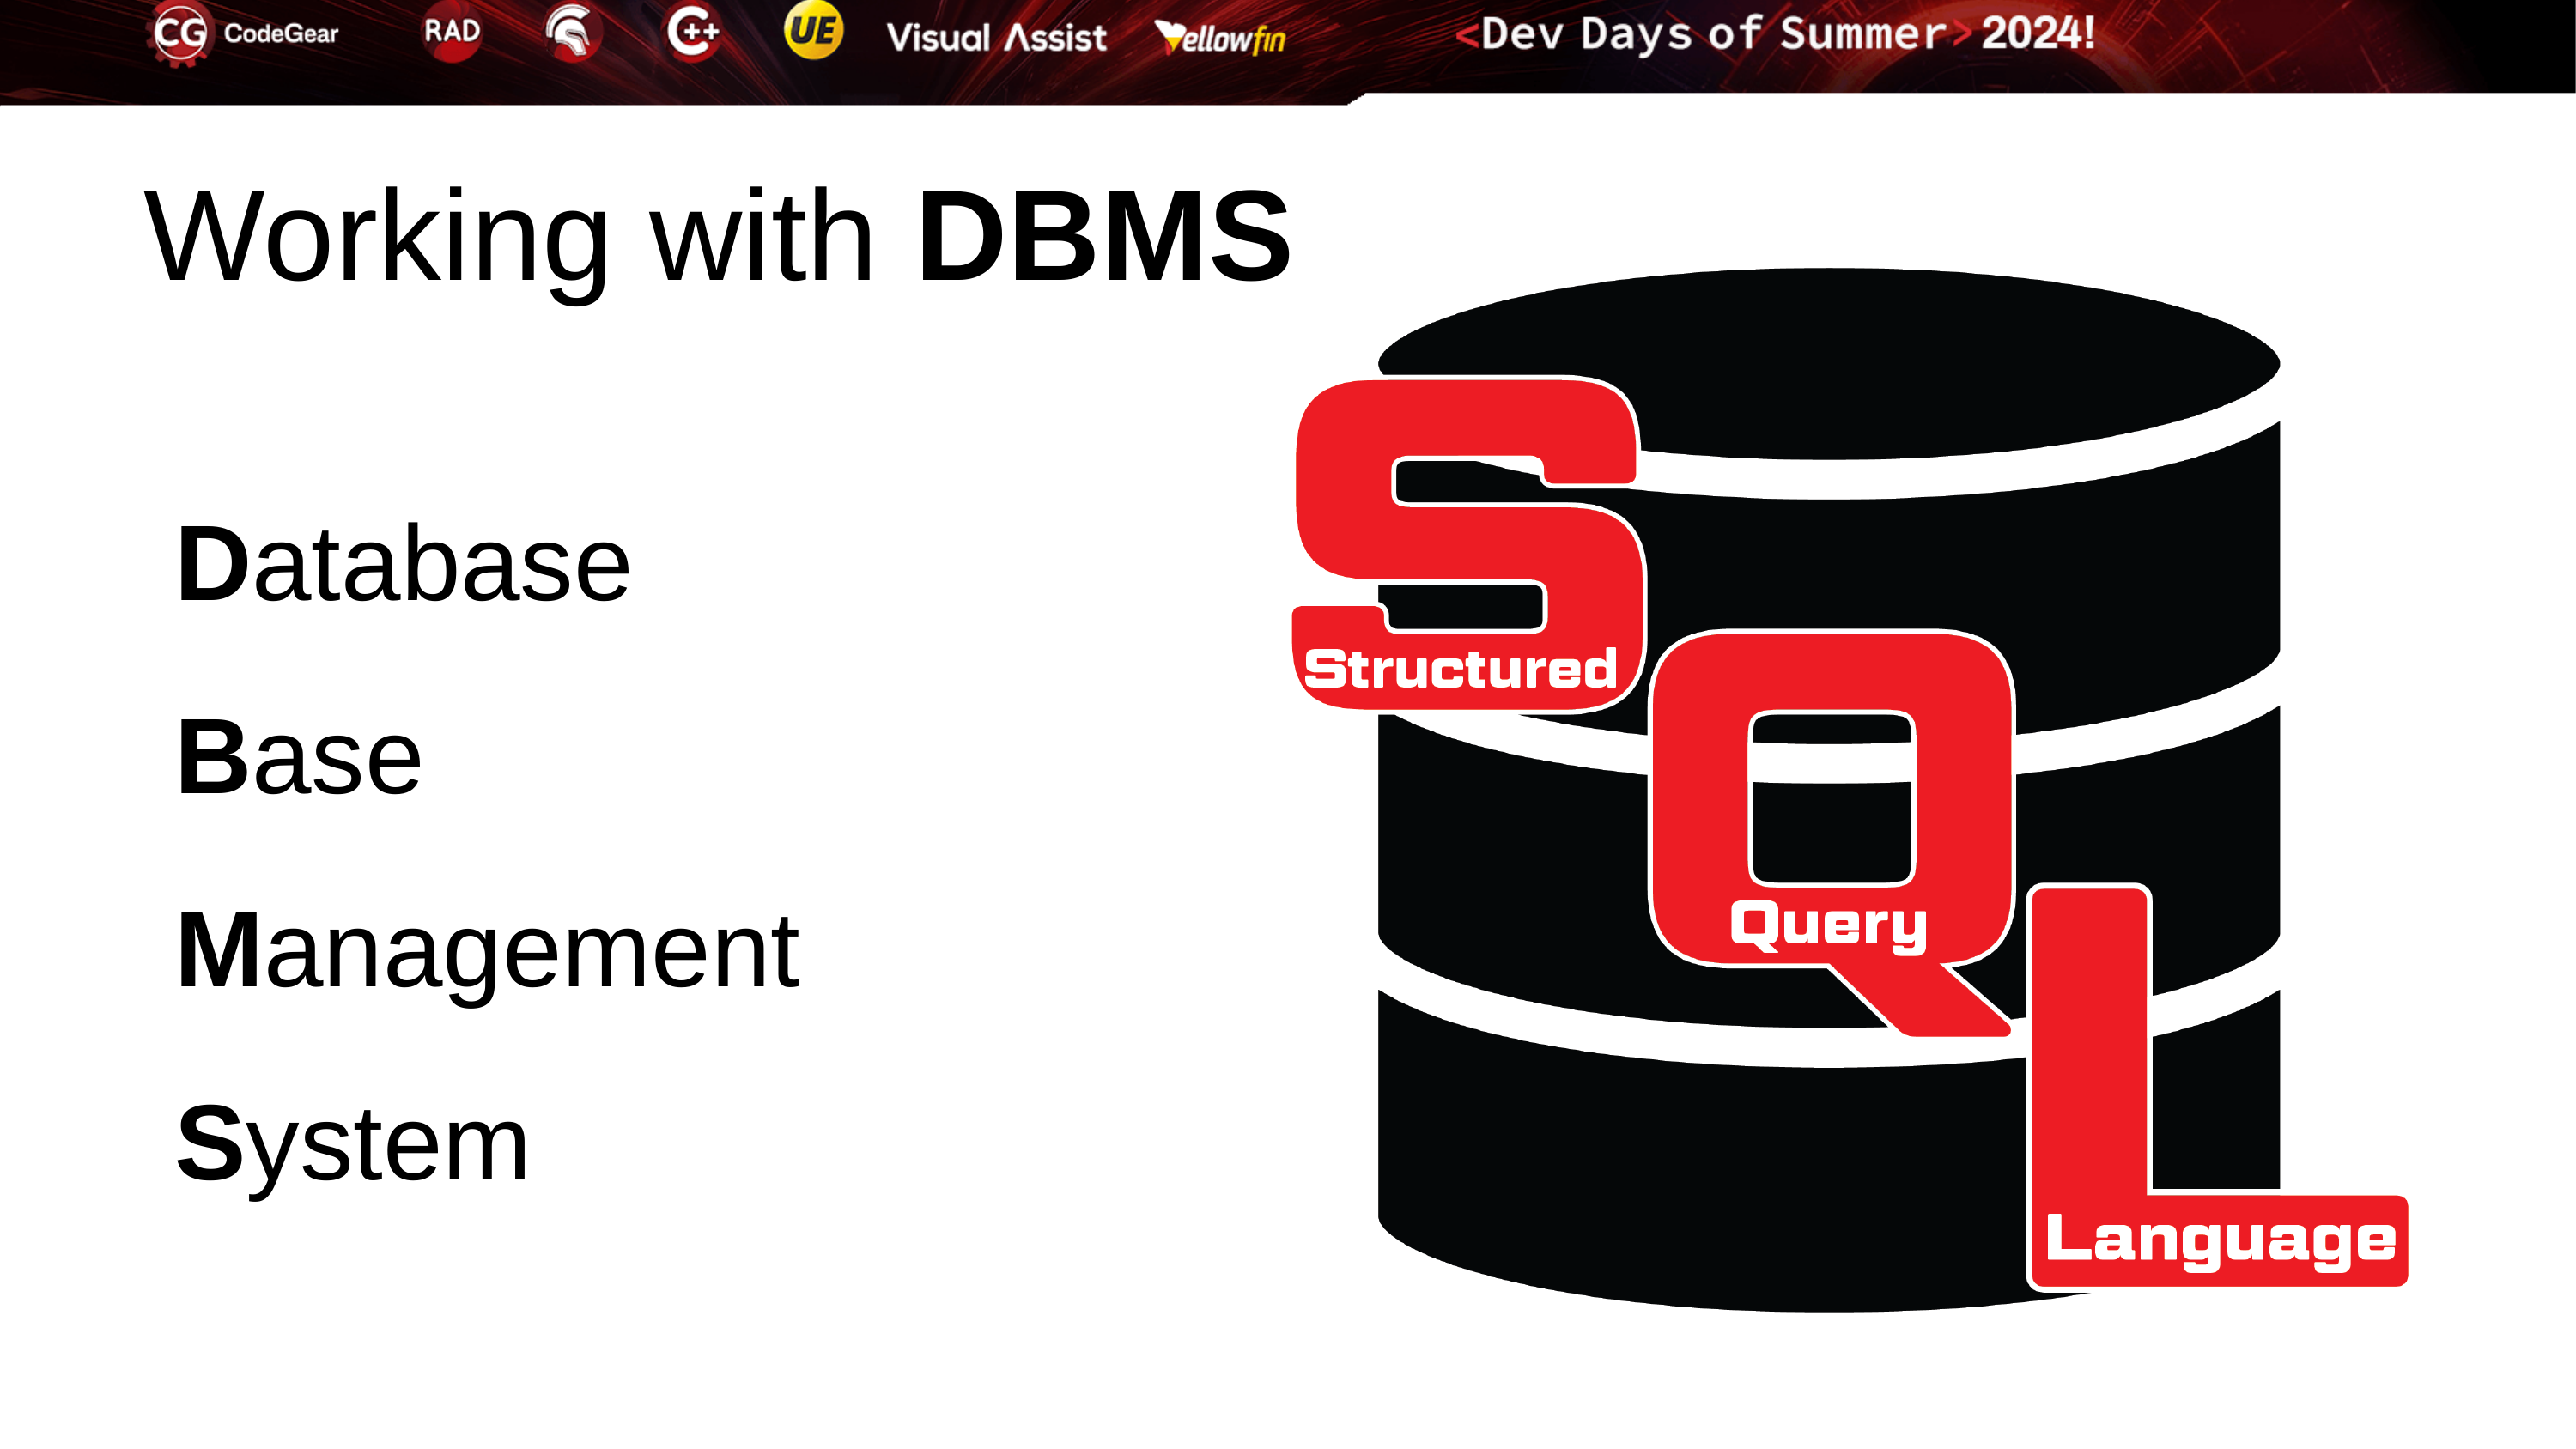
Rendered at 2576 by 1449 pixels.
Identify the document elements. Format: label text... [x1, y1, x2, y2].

title Working with DBMS [131, 131, 2125, 326]
picture [1286, 263, 2415, 1316]
picture [0, 0, 2576, 111]
title Database Base Management System [161, 340, 973, 1290]
